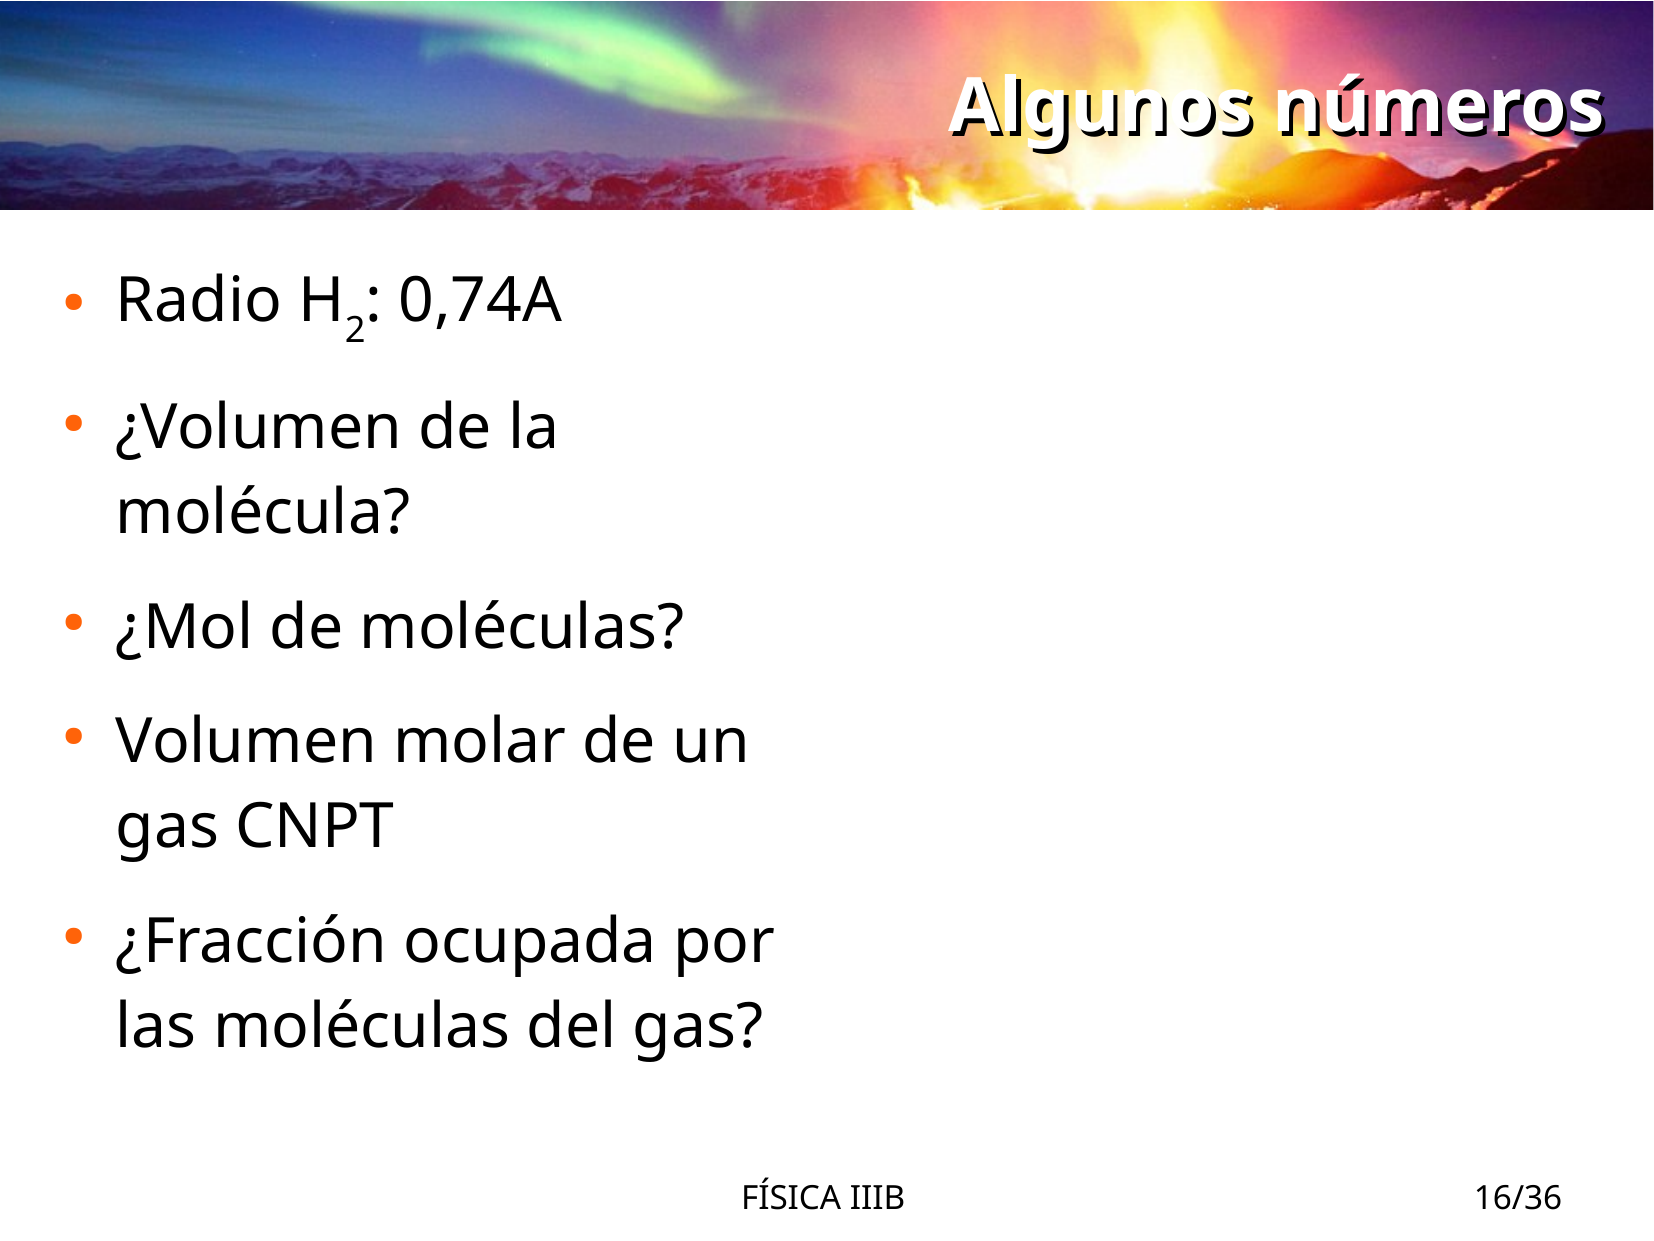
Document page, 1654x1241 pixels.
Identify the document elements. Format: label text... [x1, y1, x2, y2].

list Radio H2: 0,74A ¿Volumen de la molécula? ¿Mol de moléculas? Volumen molar de un gas CNPT ¿Fracción ocupada por las moléculas del gas? [45, 255, 807, 1156]
title Algunos números [45, 15, 1606, 191]
picture [0, 1, 1654, 210]
